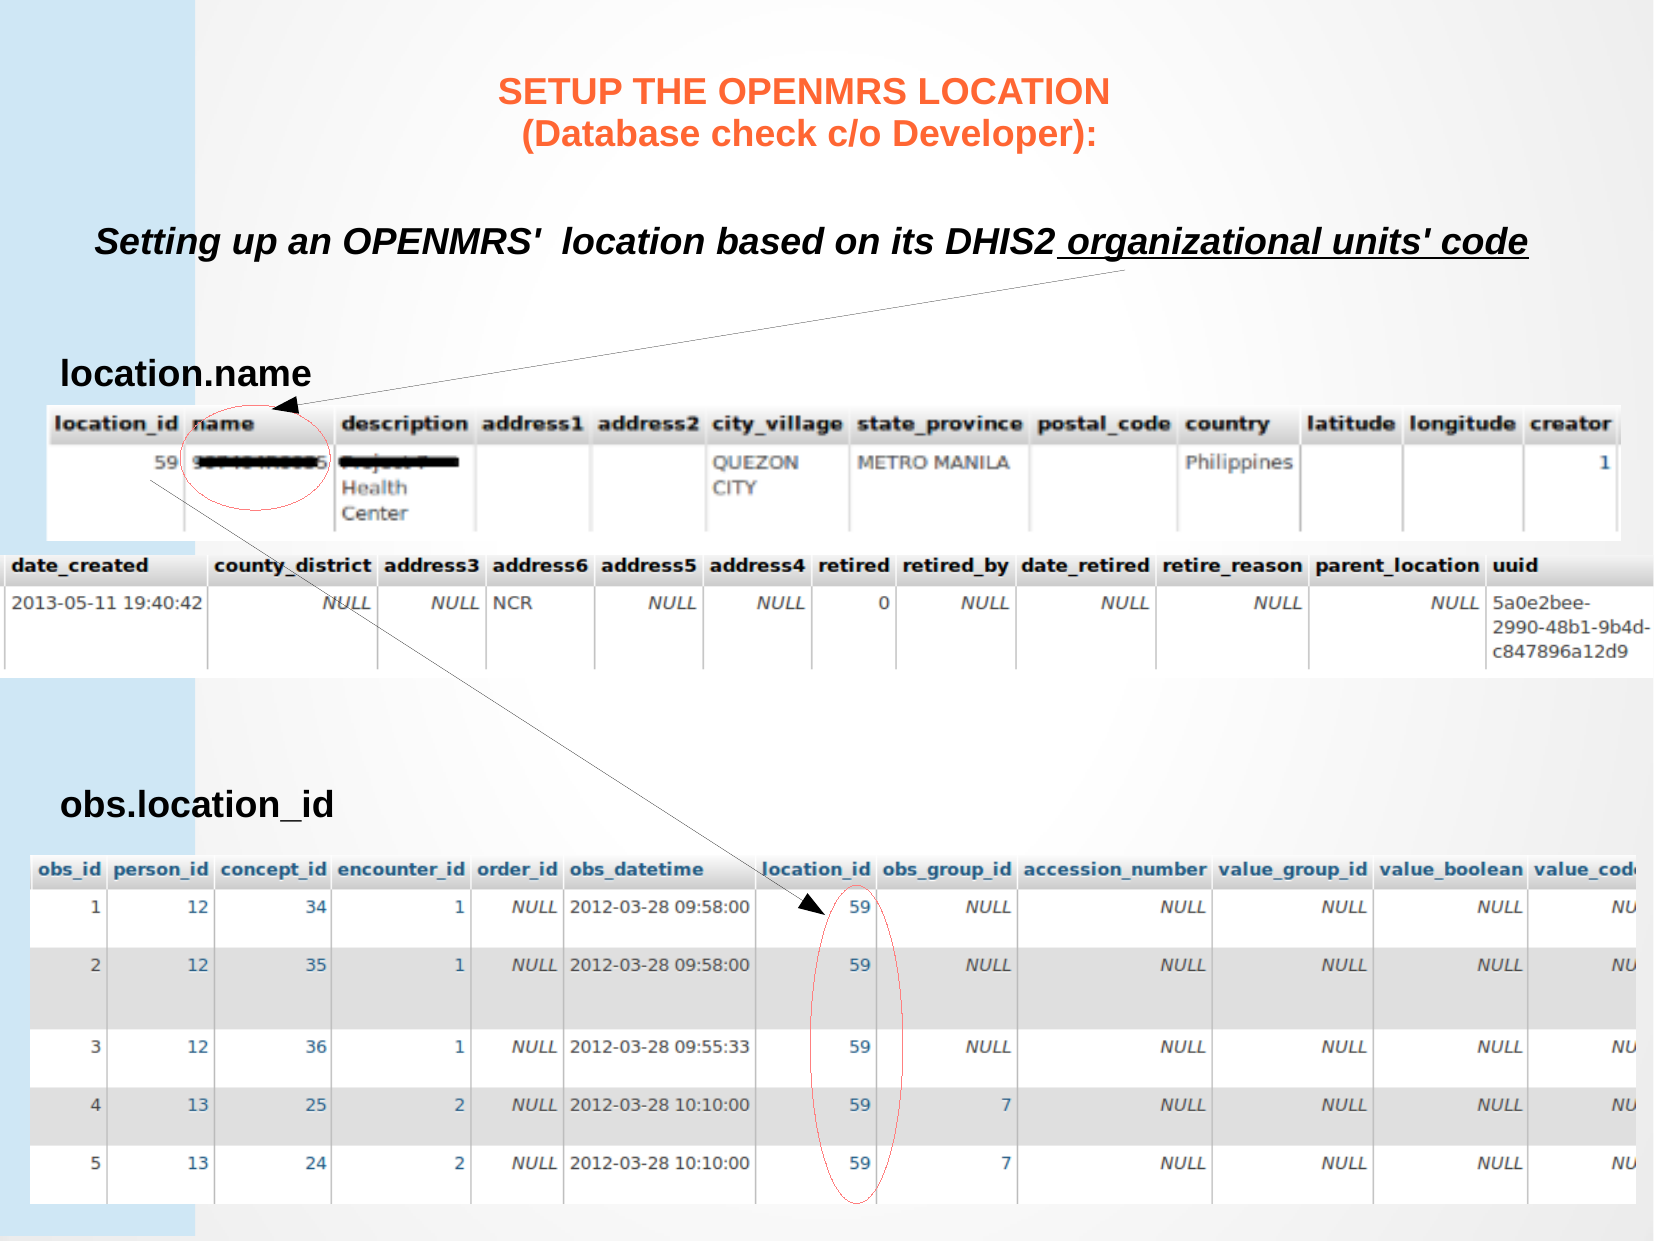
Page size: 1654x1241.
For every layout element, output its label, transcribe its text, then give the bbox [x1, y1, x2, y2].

text_box location.name [45, 345, 327, 402]
picture [196, 271, 1112, 399]
title [0, 0, 196, 555]
title [0, 678, 196, 1236]
picture [0, 0, 1654, 1241]
text_box SETUP THE OPENMRS LOCATION (Database check c/o Developer): [30, 63, 1591, 163]
text_box obs.location_id [45, 776, 351, 833]
text_box Setting up an OPENMRS' location based on its DHIS2 organizational units' code [79, 213, 1544, 271]
